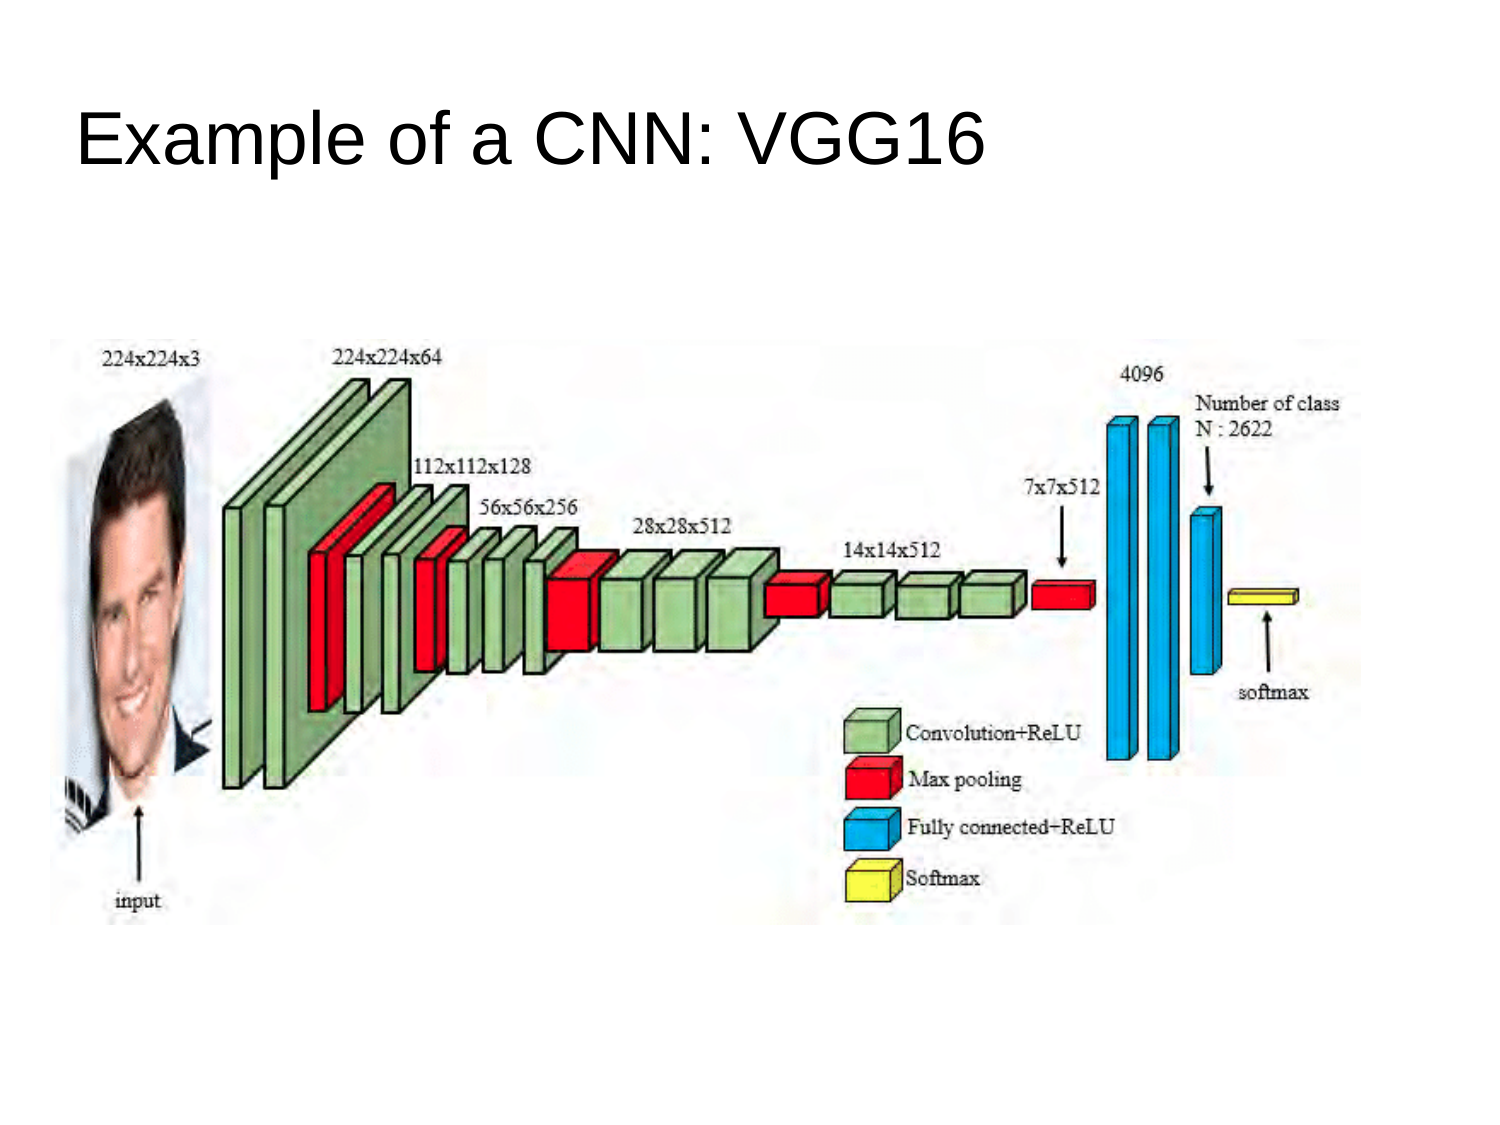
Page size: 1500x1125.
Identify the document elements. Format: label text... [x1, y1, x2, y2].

title Example of a CNN: VGG16 [75, 45, 1247, 233]
picture [50, 339, 1361, 925]
